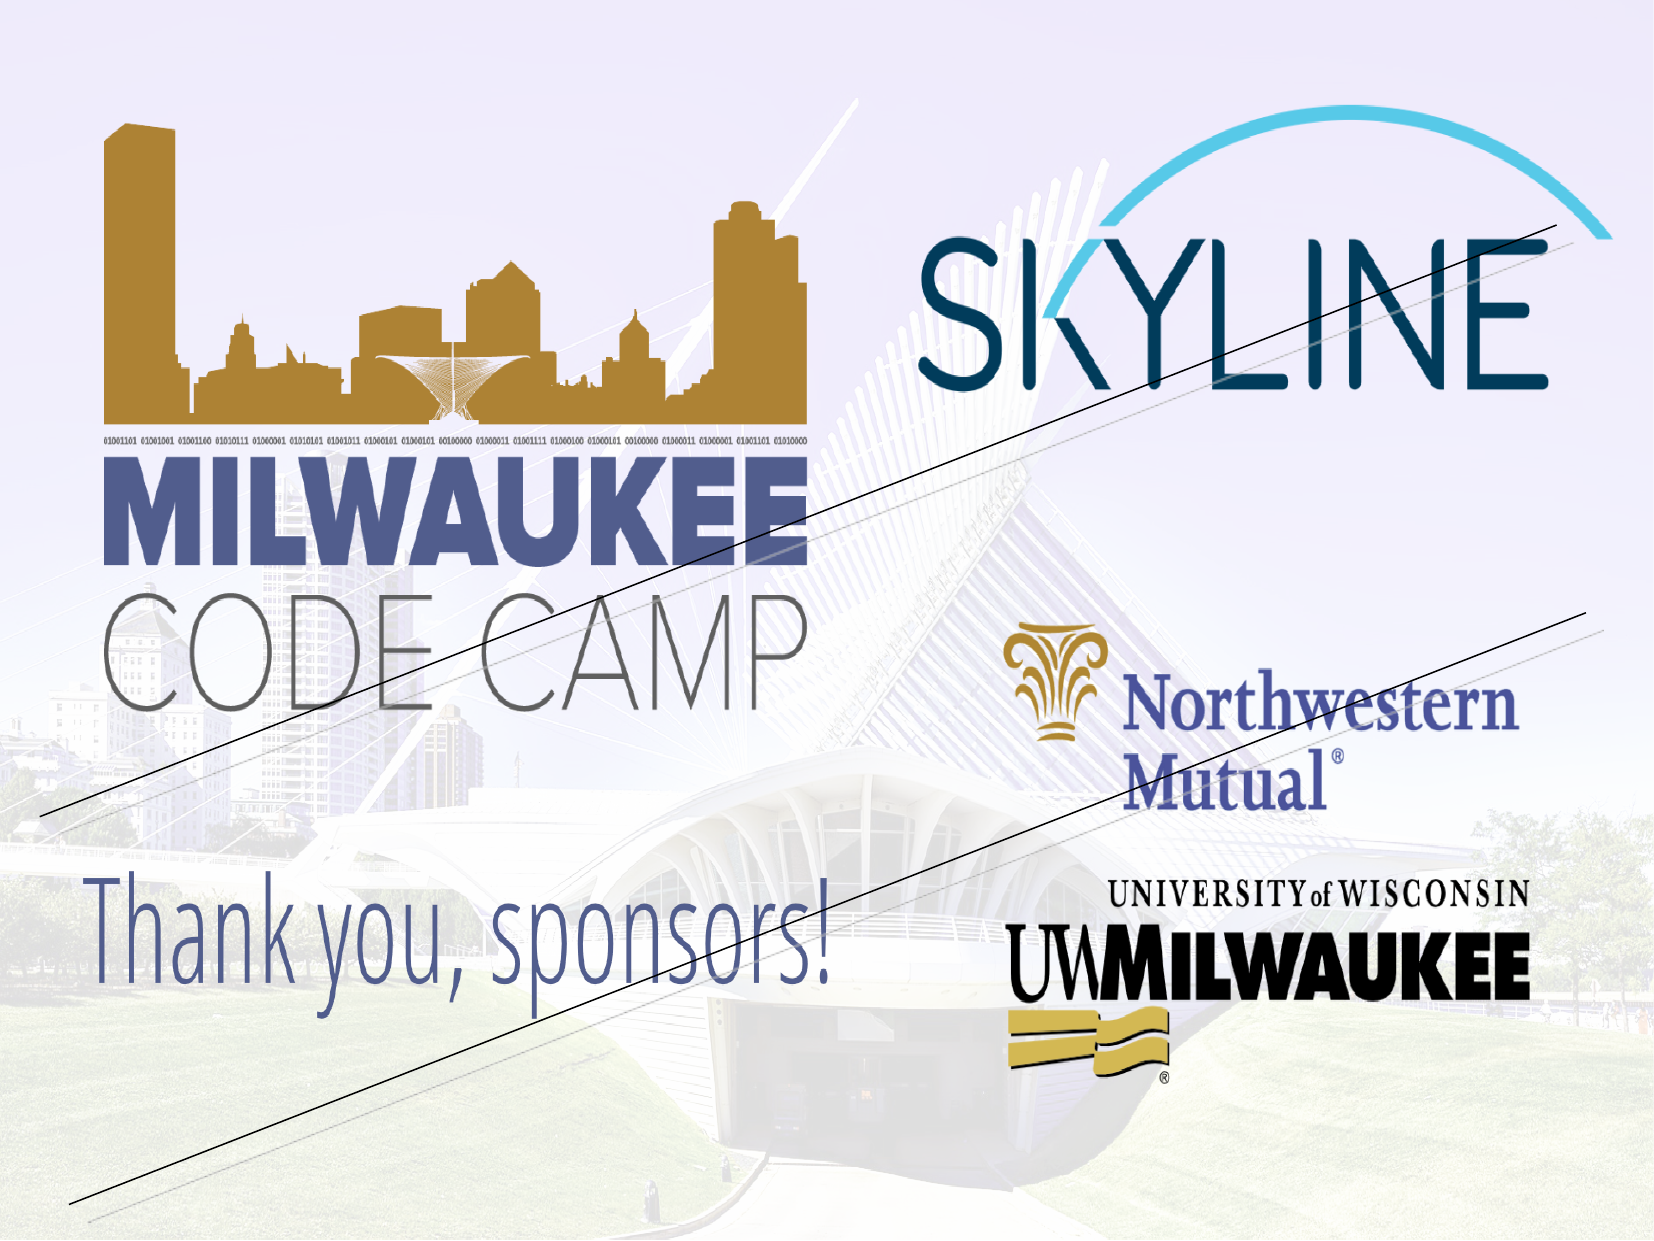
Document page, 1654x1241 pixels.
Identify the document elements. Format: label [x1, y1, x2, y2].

text_box [39, 225, 1557, 817]
text_box [68, 612, 1586, 1205]
picture [0, 0, 1654, 1240]
